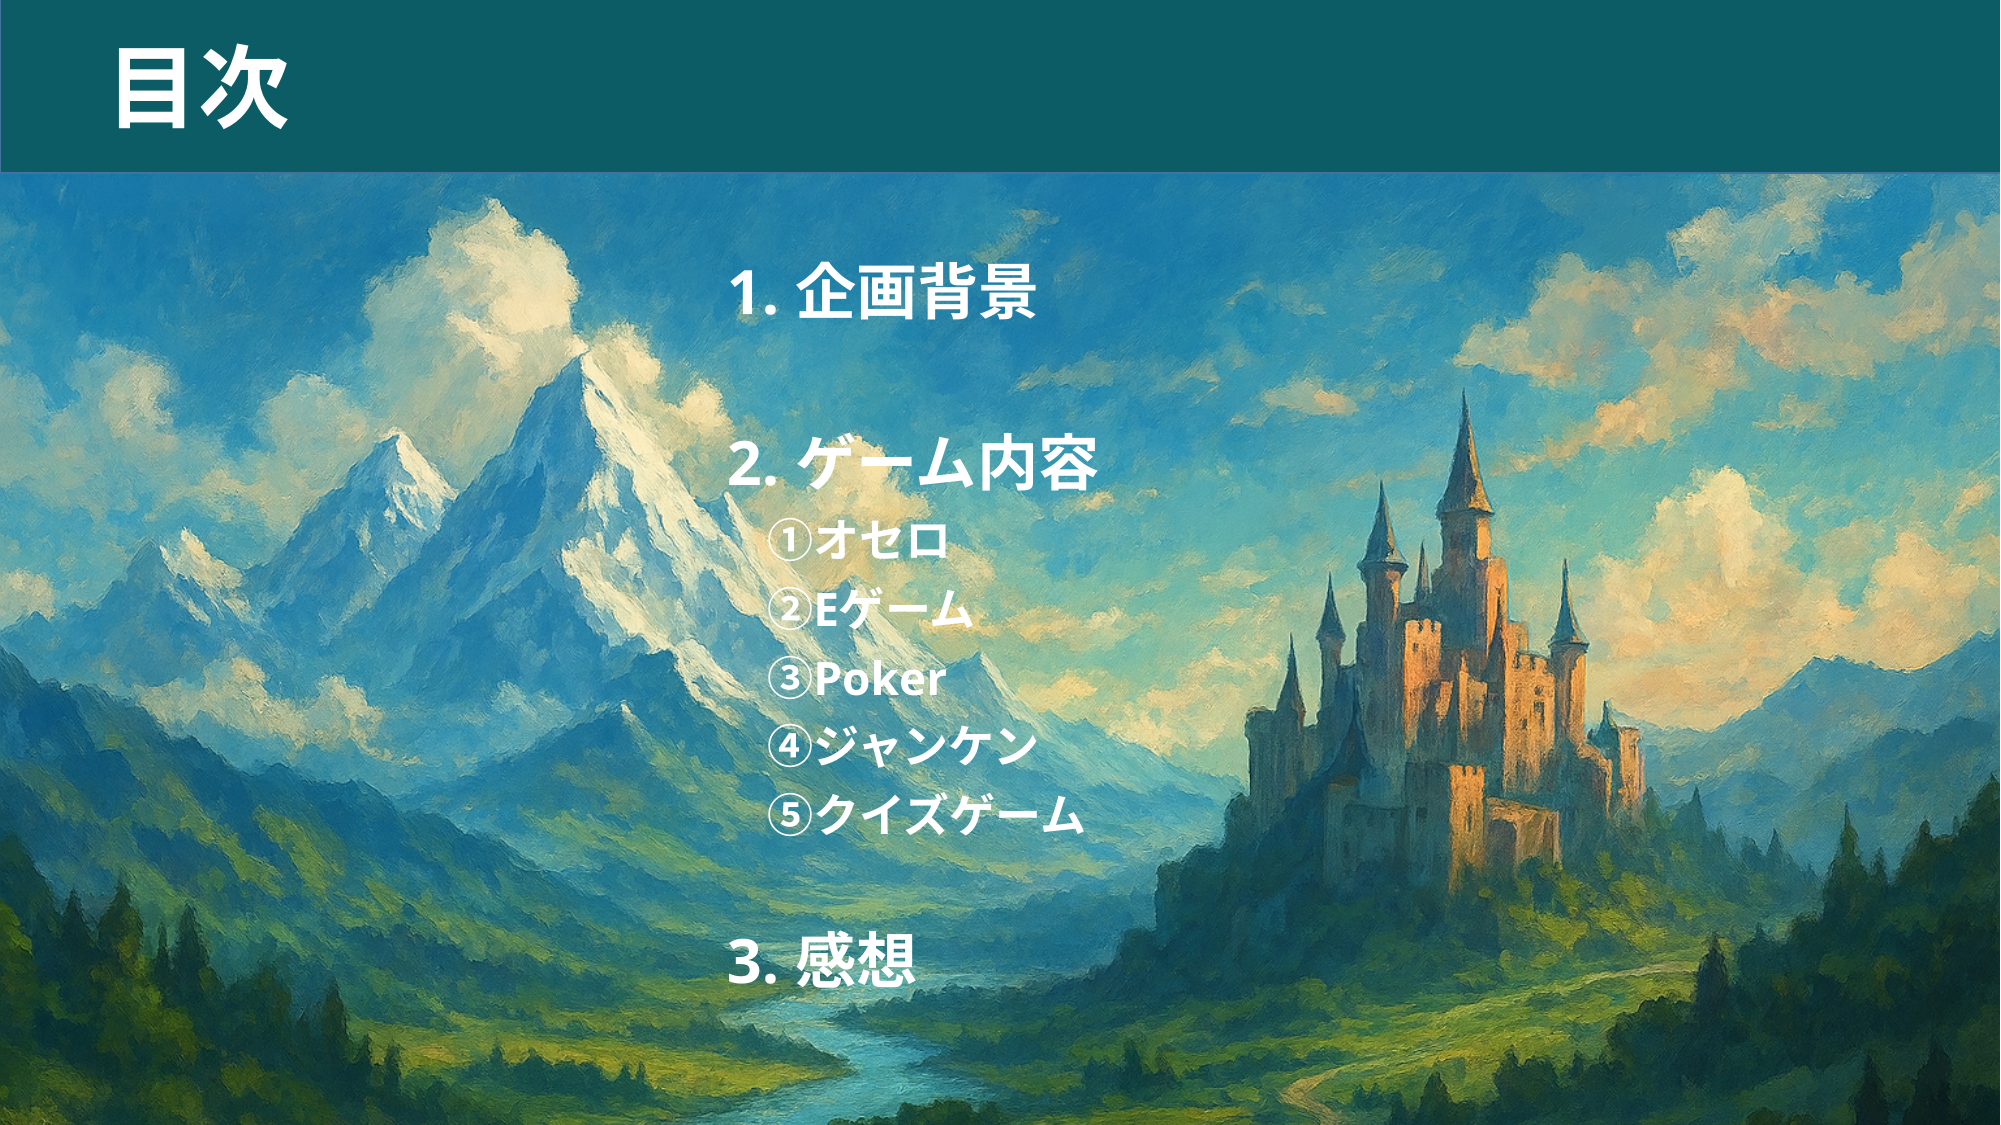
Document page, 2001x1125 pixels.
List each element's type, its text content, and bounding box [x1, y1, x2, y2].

text_box 1. 企画背景 2. ゲーム内容 ①オセロ ②Eゲーム ③Poker ④ジャンケン ⑤クイズゲーム 3. 感想 [696, 253, 1312, 1004]
text_box 目次 [0, 0, 2000, 173]
picture [0, 173, 2000, 1125]
